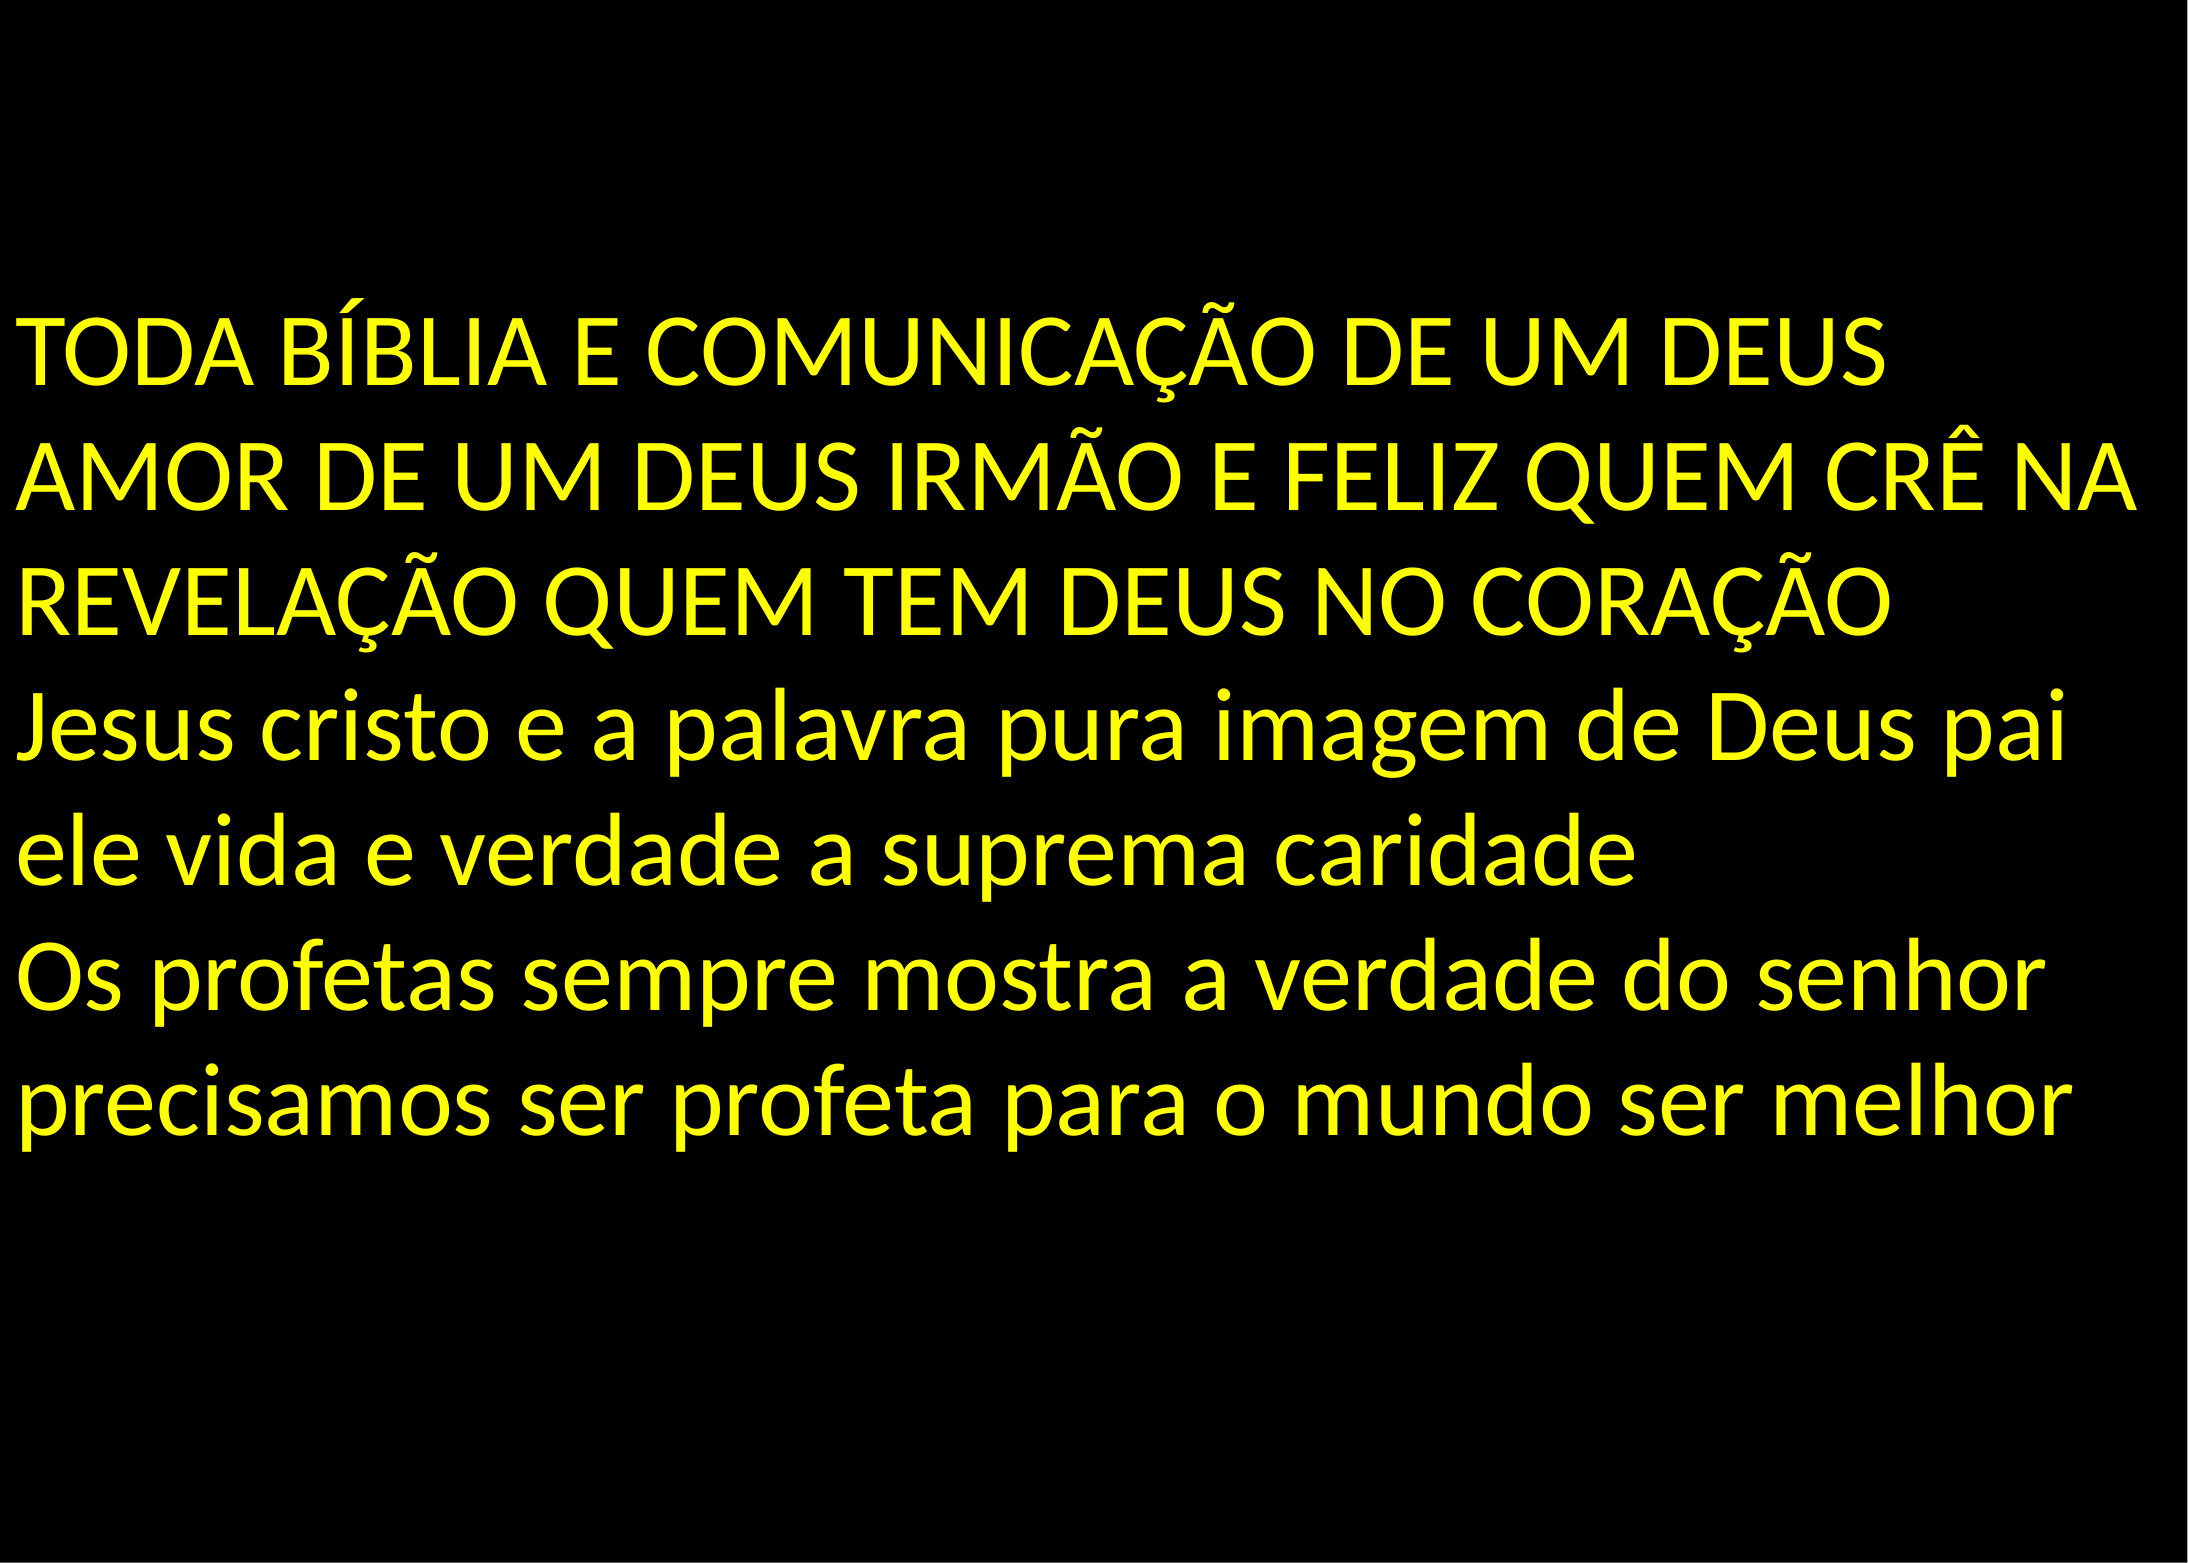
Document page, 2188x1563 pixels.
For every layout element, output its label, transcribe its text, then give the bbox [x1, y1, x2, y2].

title TODA BÍBLIA E COMUNICAÇÃO DE UM DEUS AMOR DE UM DEUS IRMÃO E FELIZ QUEM CRÊ NA REVELAÇÃO QUEM TEM DEUS NO CORAÇÃO Jesus cristo e a palavra pura imagem de Deus pai ele vida e verdade a suprema caridade Os profetas sempre mostra a verdade do senhor precisamos ser profeta para o mundo ser melhor [0, 0, 2188, 1563]
